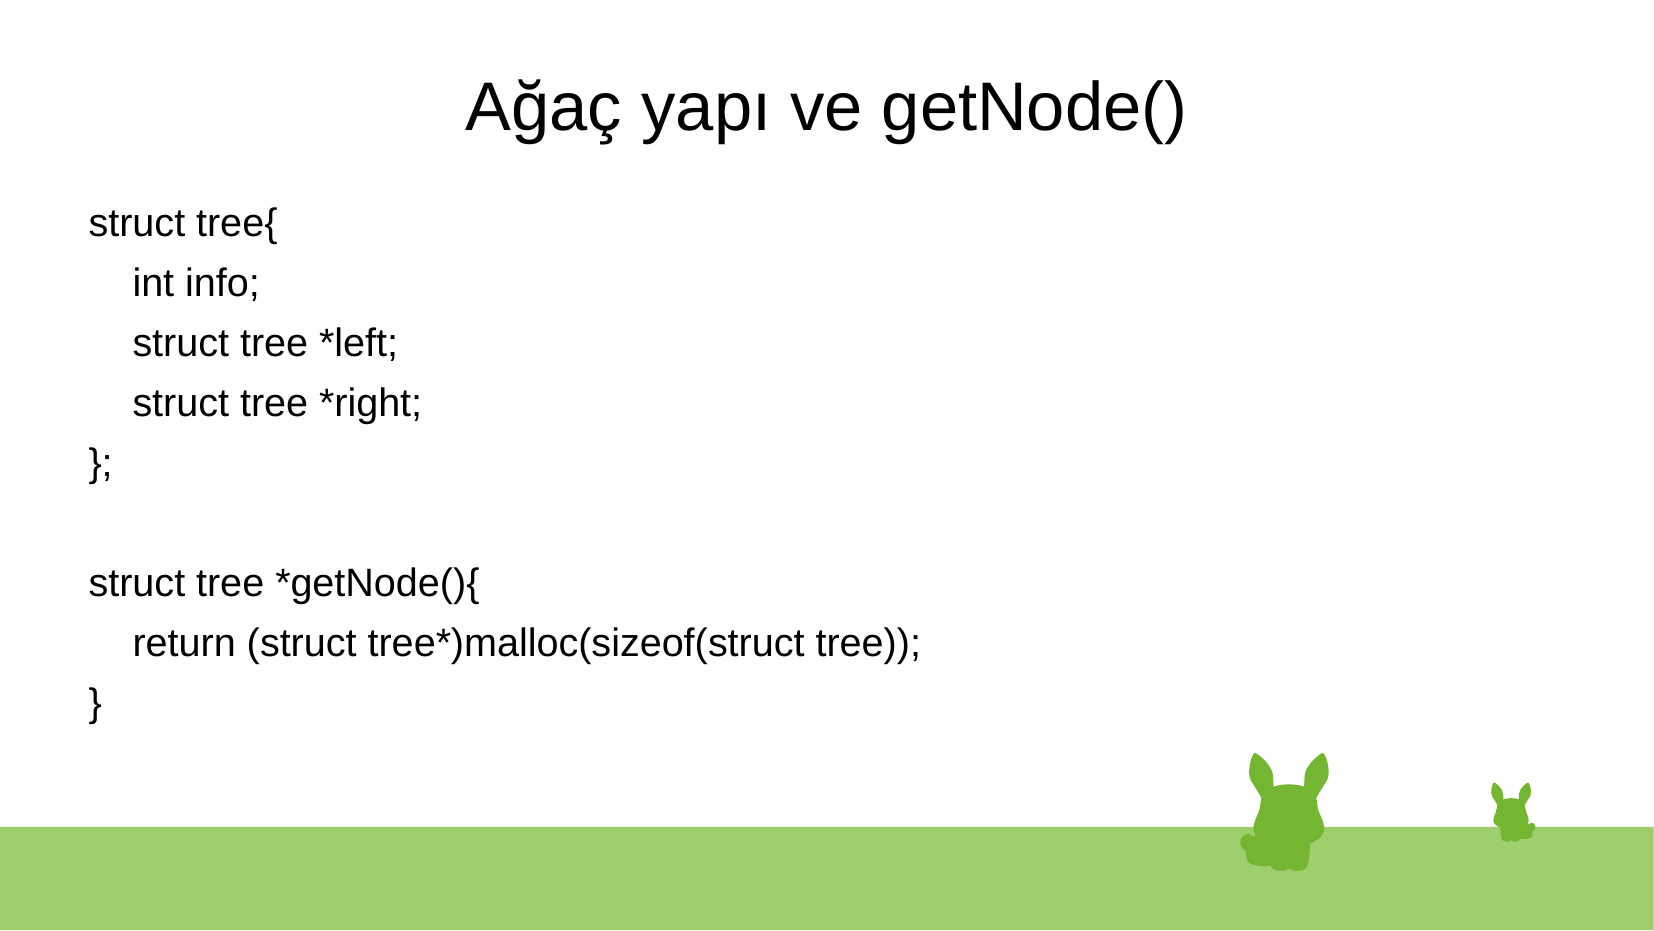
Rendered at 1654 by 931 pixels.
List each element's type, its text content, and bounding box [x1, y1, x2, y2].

list struct tree{ int info; struct tree *left; struct tree *right; }; struct tree *getNode(){ return (struct tree*)malloc(sizeof(struct tree)); } [88, 206, 1565, 739]
title Ağaç yapı ve getNode() [88, 29, 1565, 178]
